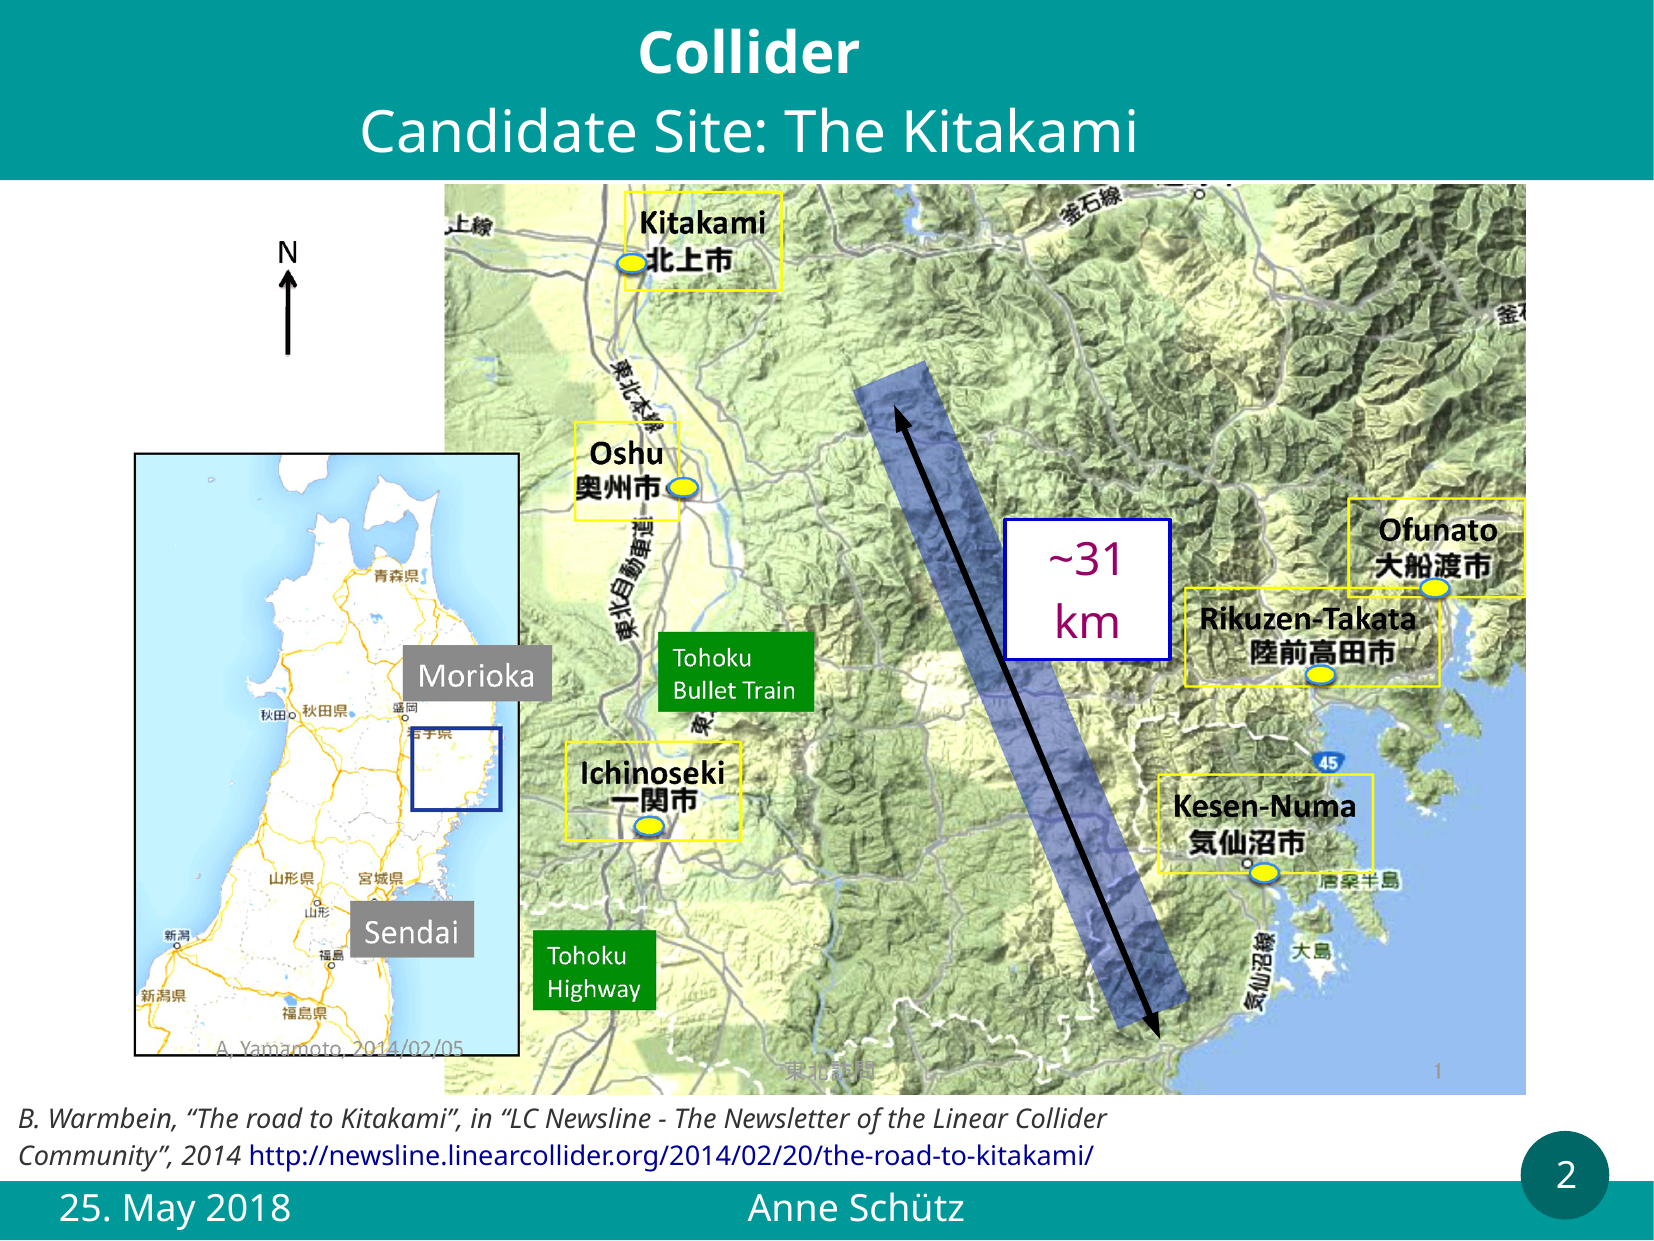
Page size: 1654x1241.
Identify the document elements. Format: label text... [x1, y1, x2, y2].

title The International Linear Collider Candidate Site: The Kitakami Mountains [359, 0, 1295, 181]
picture [127, 184, 1526, 1096]
text_box B. Warmbein, “The road to Kitakami”, in “LC Newsline - The Newsletter of the Linear Collider Community”, 2014 http://newsline.linearcollider.org/2014/02/20/the-road-to-kitakami/ [3, 1092, 1216, 1186]
text_box ~31 km [1005, 519, 1171, 601]
